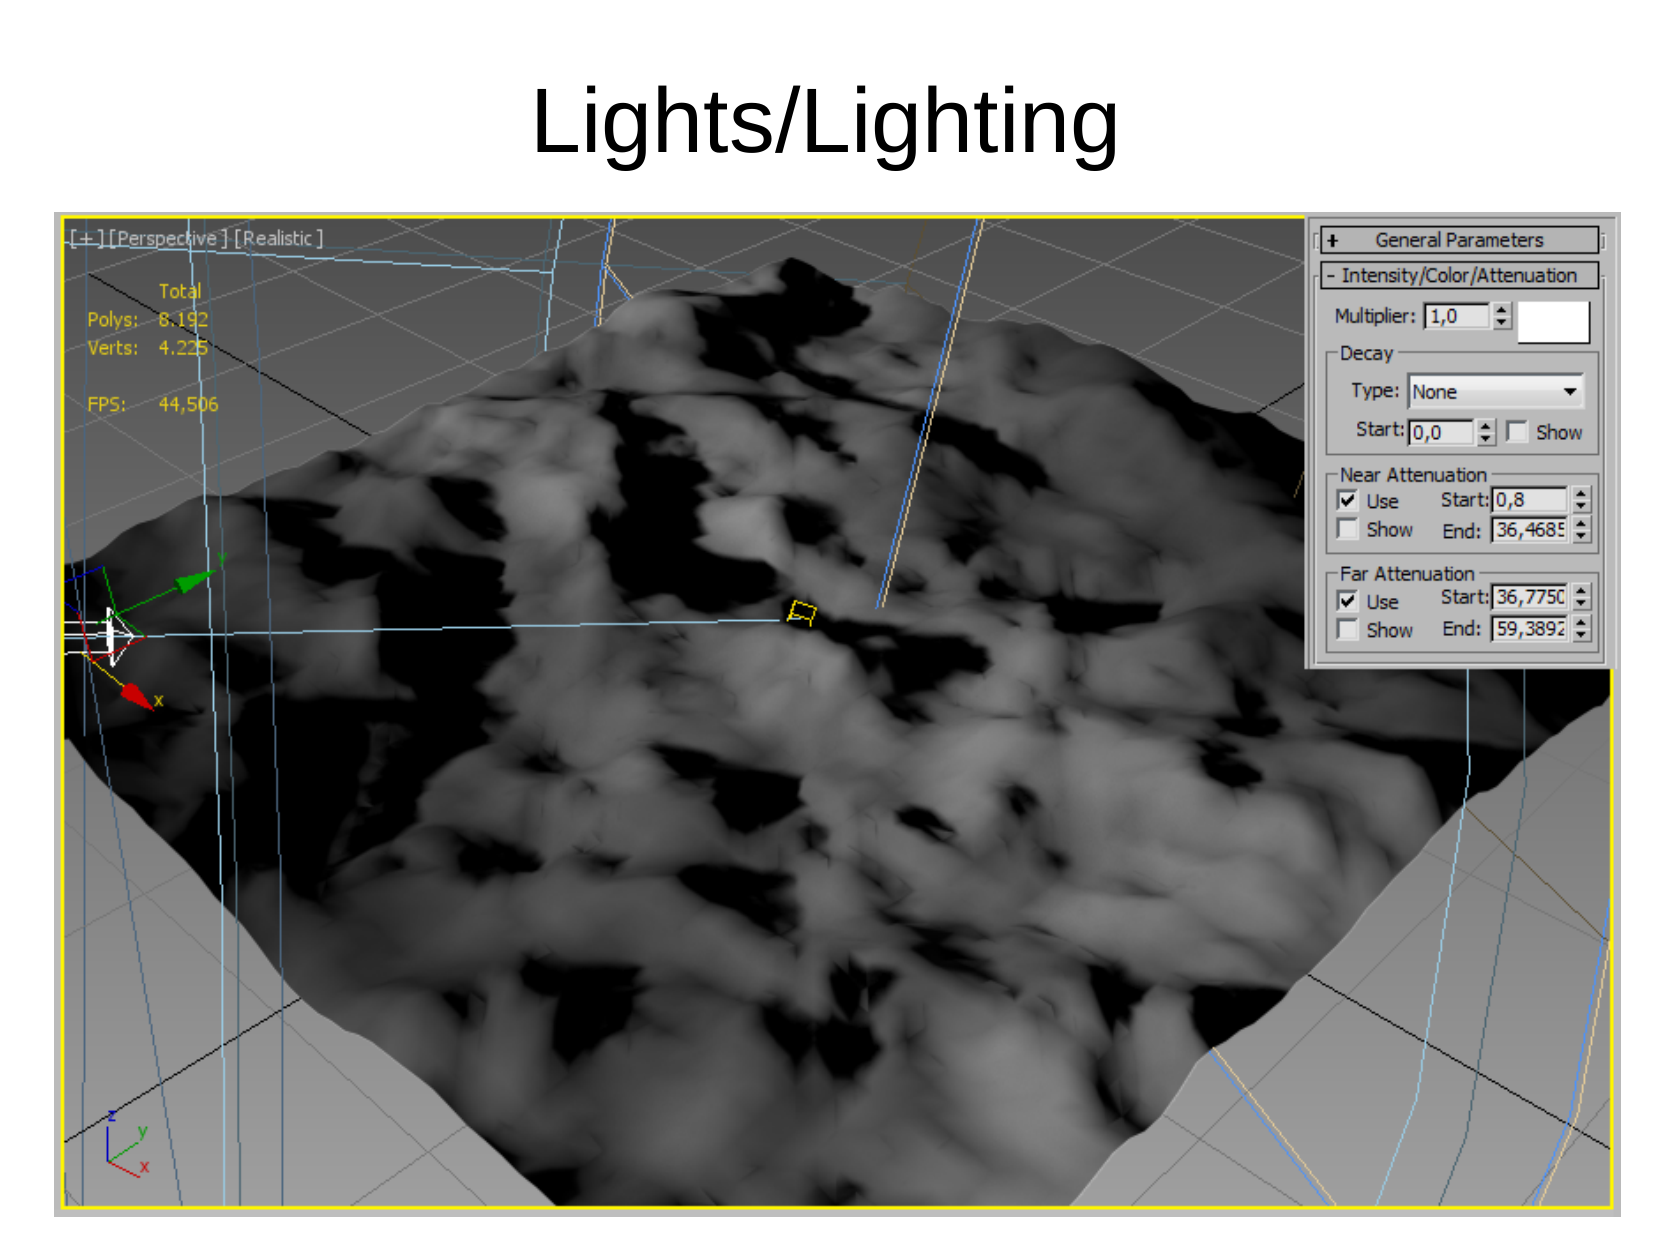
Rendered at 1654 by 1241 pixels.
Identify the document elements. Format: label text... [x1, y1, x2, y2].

picture [54, 212, 1621, 1217]
title Lights/Lighting [82, 17, 1571, 212]
